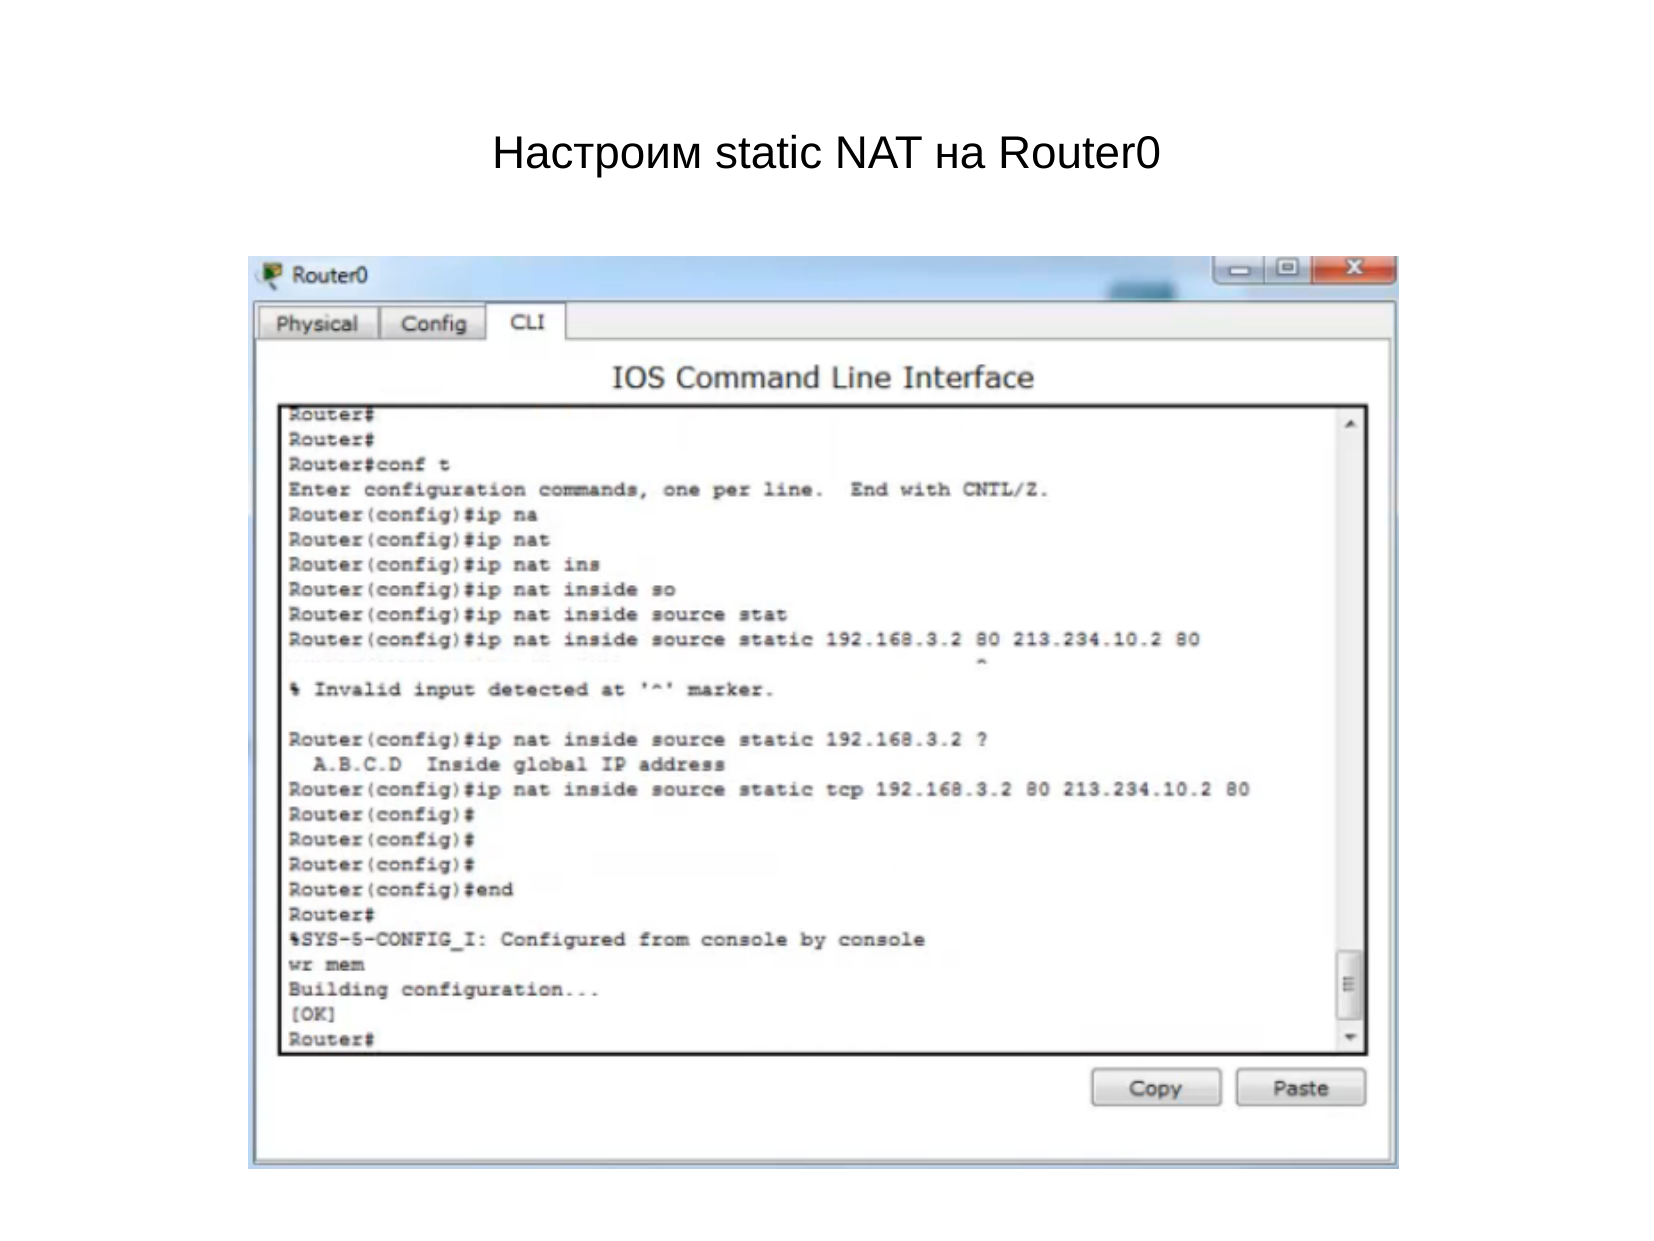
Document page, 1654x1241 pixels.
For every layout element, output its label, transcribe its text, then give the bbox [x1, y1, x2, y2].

picture [248, 256, 1399, 1169]
title Настроим static NAT на Router0 [82, 49, 1571, 257]
